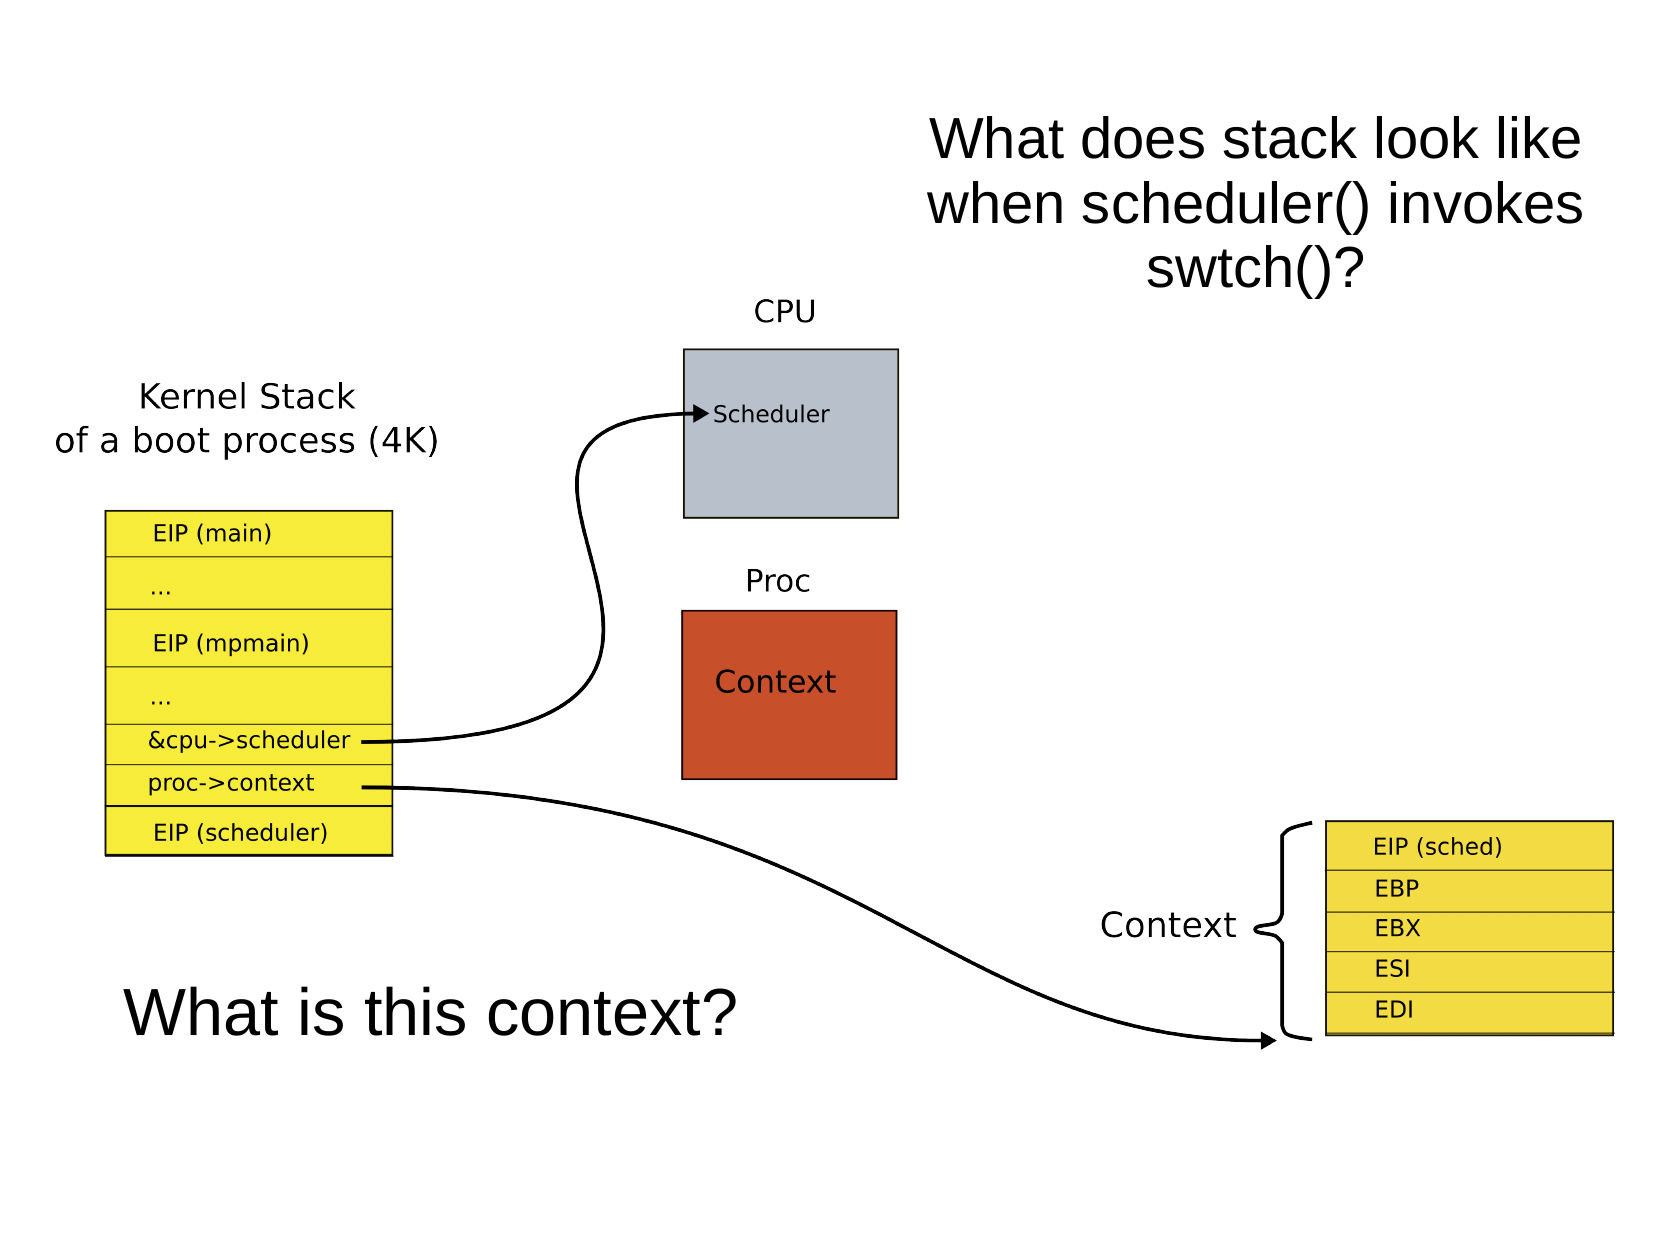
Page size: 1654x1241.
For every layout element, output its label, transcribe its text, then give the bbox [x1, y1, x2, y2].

list What does stack look like when scheduler() invokes swtch()? [900, 105, 1613, 301]
list What is this context? [75, 975, 788, 1126]
picture [56, 299, 1615, 1050]
